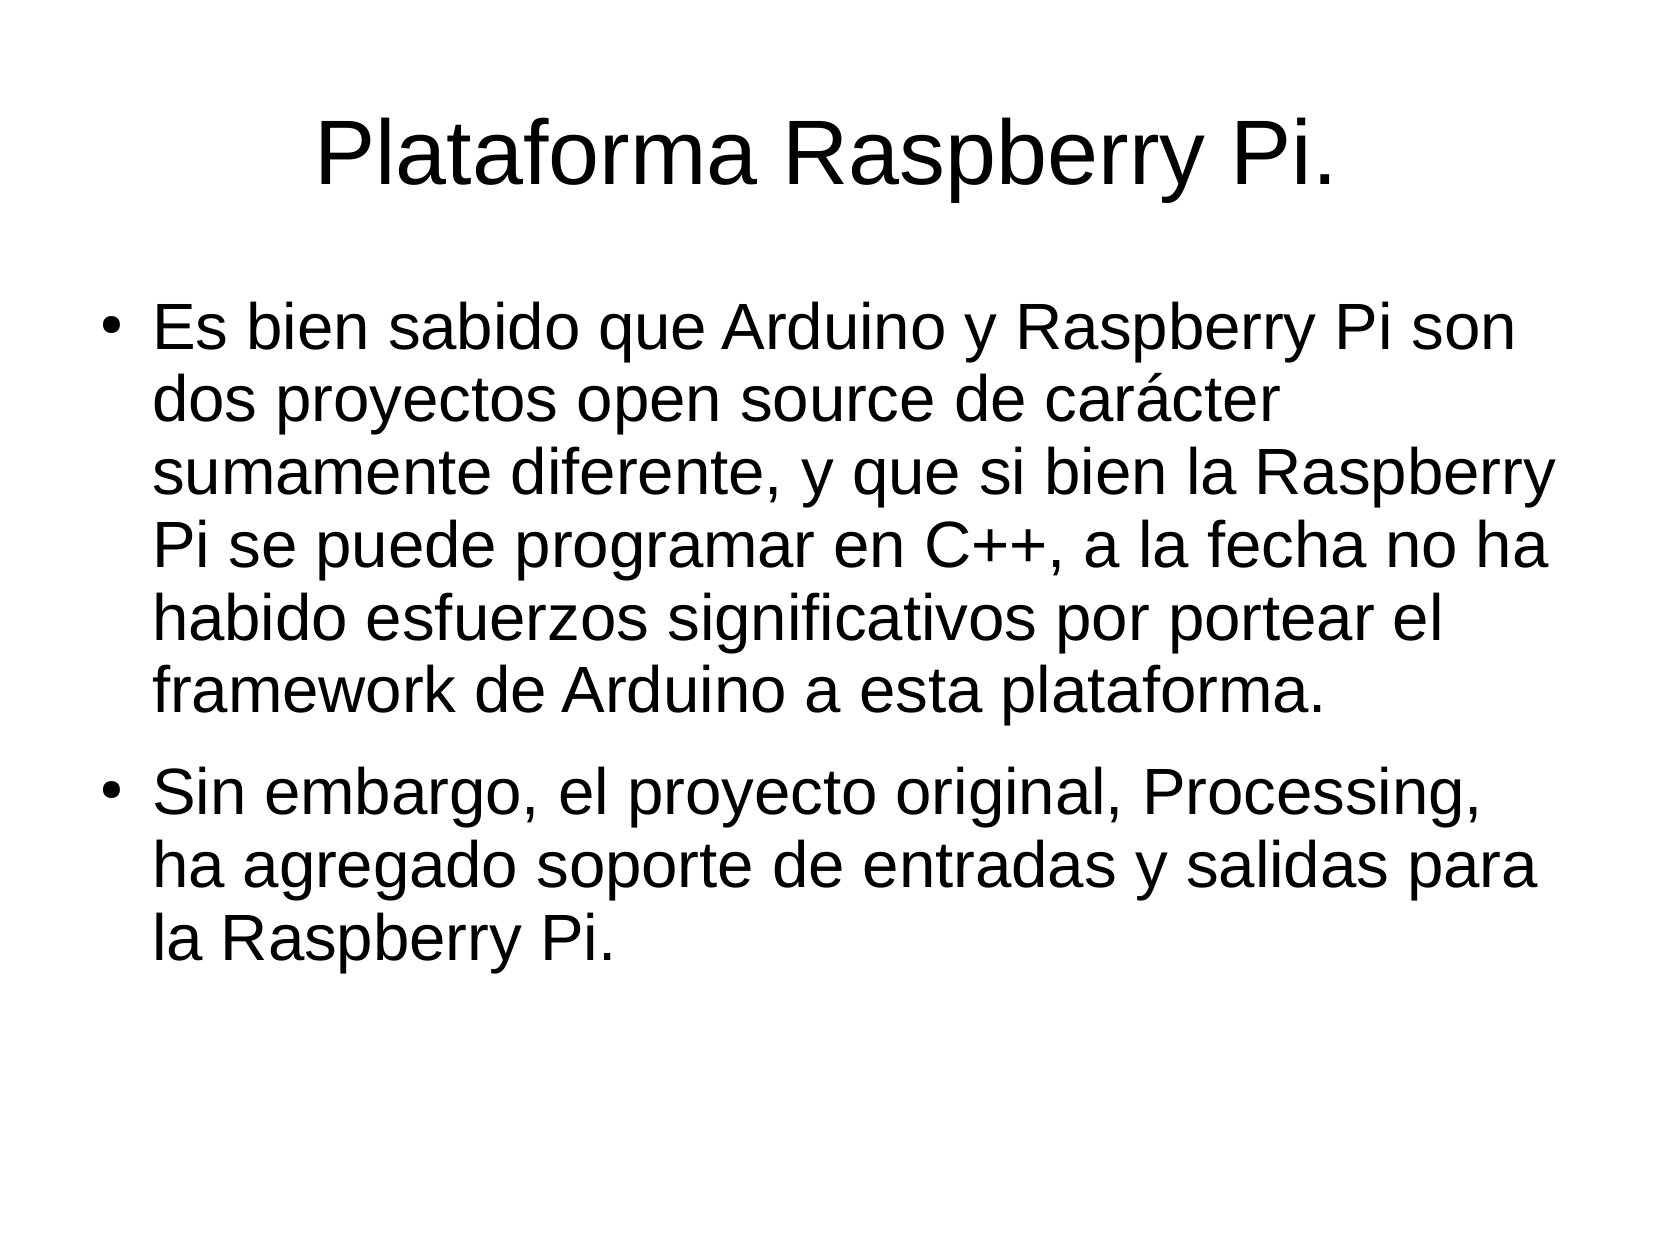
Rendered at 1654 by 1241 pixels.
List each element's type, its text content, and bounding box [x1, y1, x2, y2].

list Es bien sabido que Arduino y Raspberry Pi son dos proyectos open source de carácter sumamente diferente, y que si bien la Raspberry Pi se puede programar en C++, a la fecha no ha habido esfuerzos significativos por portear el framework de Arduino a esta plataforma. Sin embargo, el proyecto original, Processing, ha agregado soporte de entradas y salidas para la Raspberry Pi. [82, 290, 1571, 1010]
title Plataforma Raspberry Pi. [82, 49, 1571, 257]
